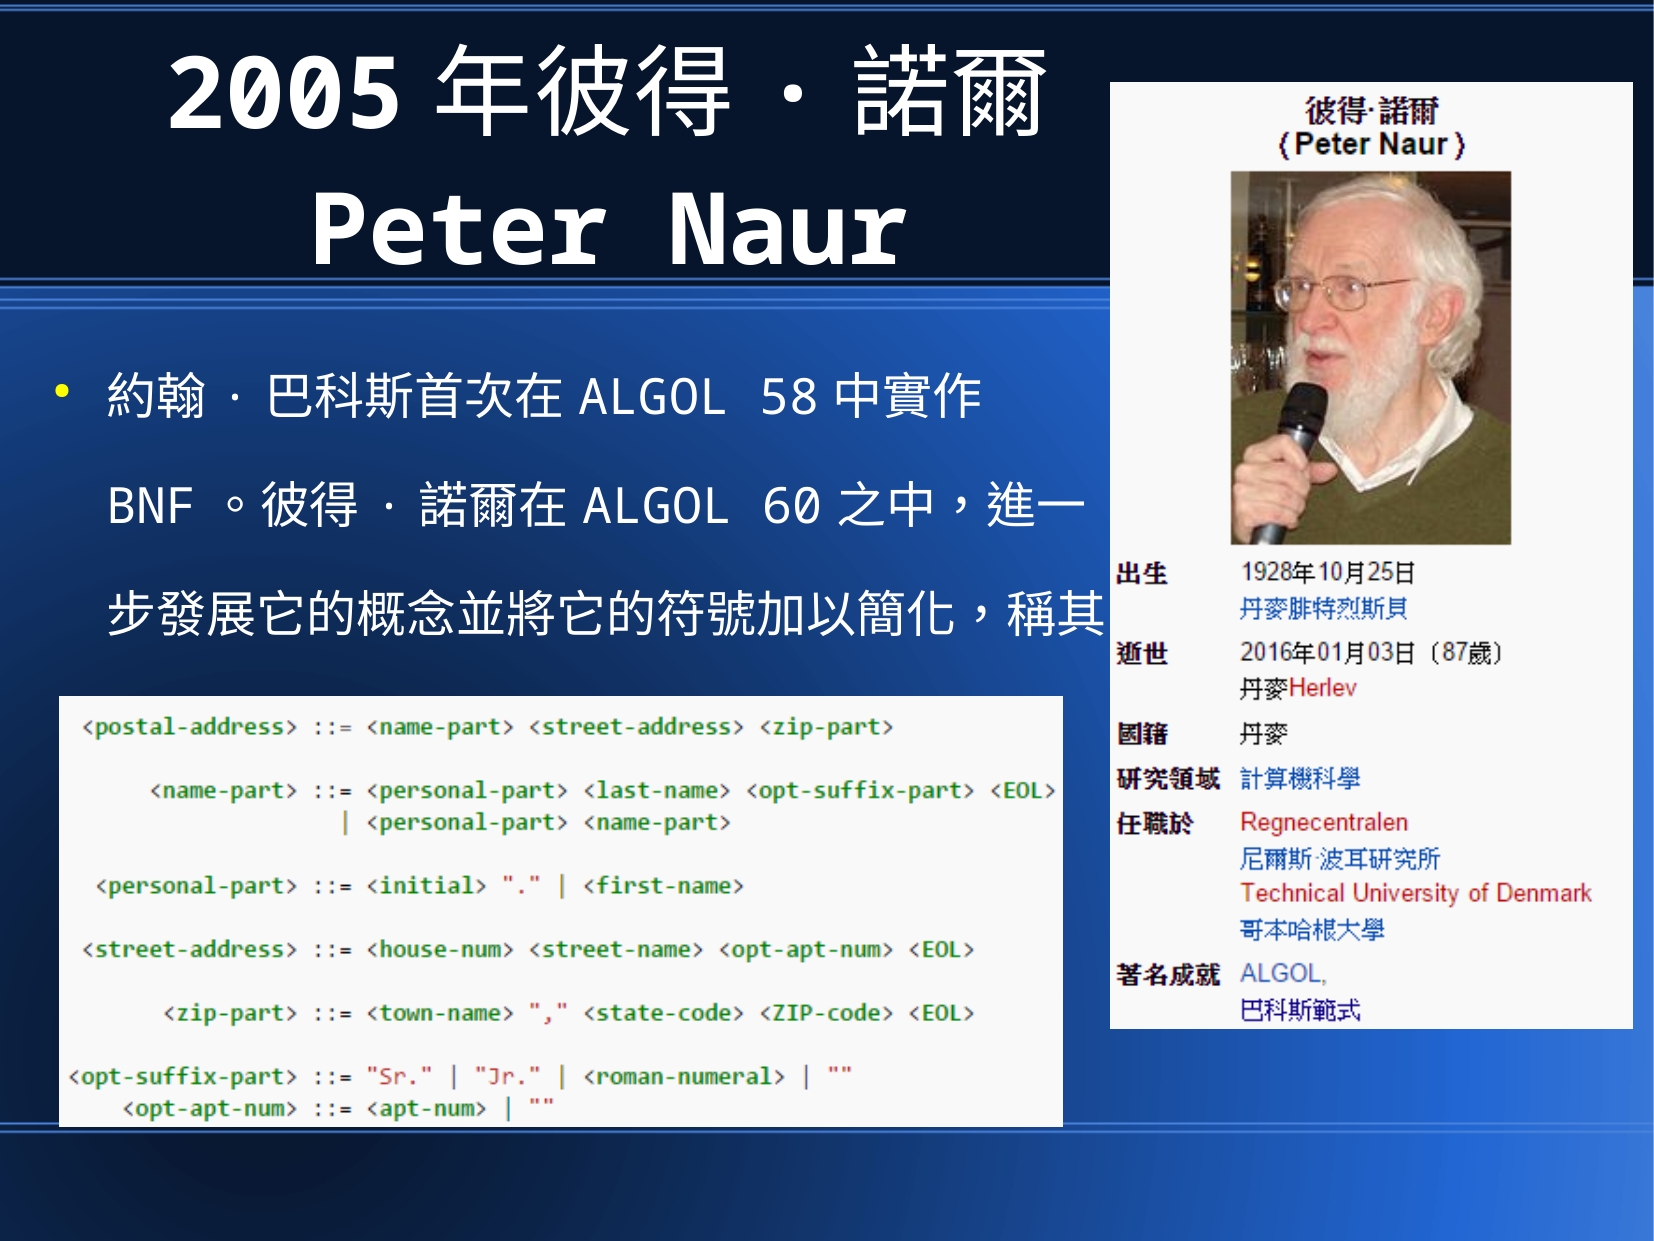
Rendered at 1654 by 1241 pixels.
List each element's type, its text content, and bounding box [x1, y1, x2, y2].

list 約翰·巴科斯首次在ALGOL 58中實作BNF。彼得·諾爾在ALGOL 60之中，進一步發展它的概念並將它的符號加以簡化，稱其為BNF（Backus Normal Form）。 [35, 319, 1111, 1134]
title 2005年 彼得·諾爾 Peter Naur [82, 2, 1134, 303]
picture [0, 0, 1654, 1241]
